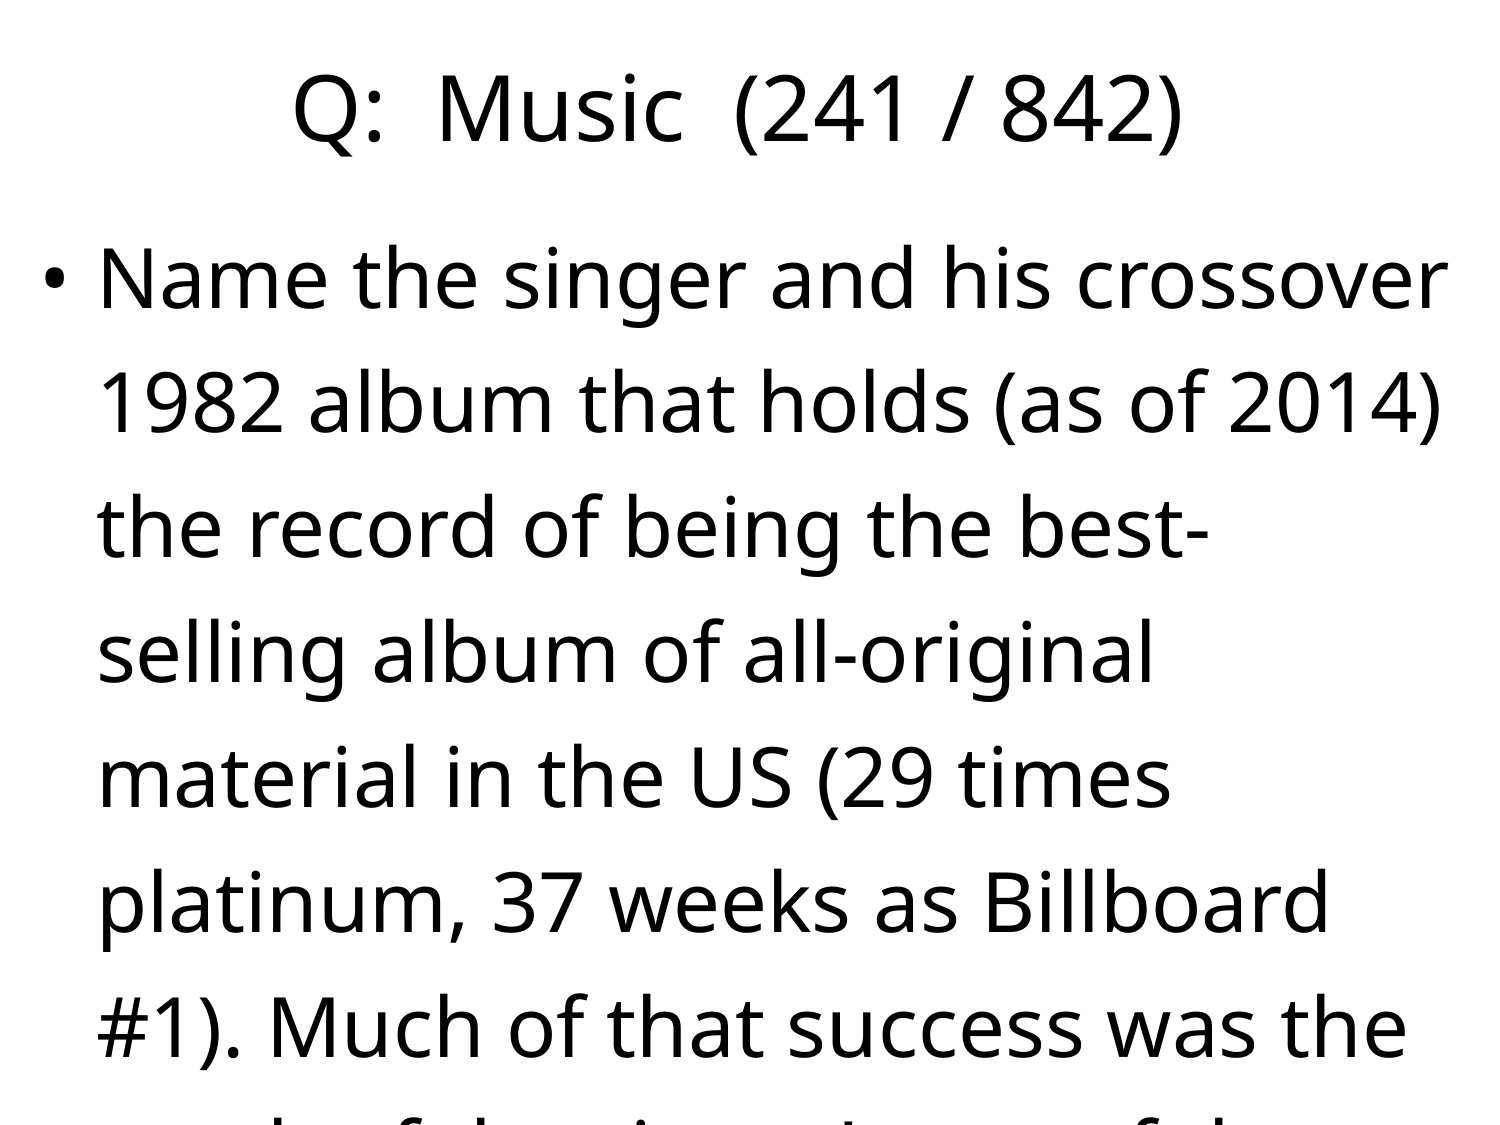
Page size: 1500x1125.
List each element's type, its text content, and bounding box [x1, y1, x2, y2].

title Q: Music (241 / 842) [24, 12, 1476, 200]
list Name the singer and his crossover 1982 album that holds (as of 2014) the record of being the best-selling album of all-original material in the US (29 times platinum, 37 weeks as Billboard #1). Much of that success was the result of the singer's use of the MTV music video. [24, 200, 1476, 1101]
